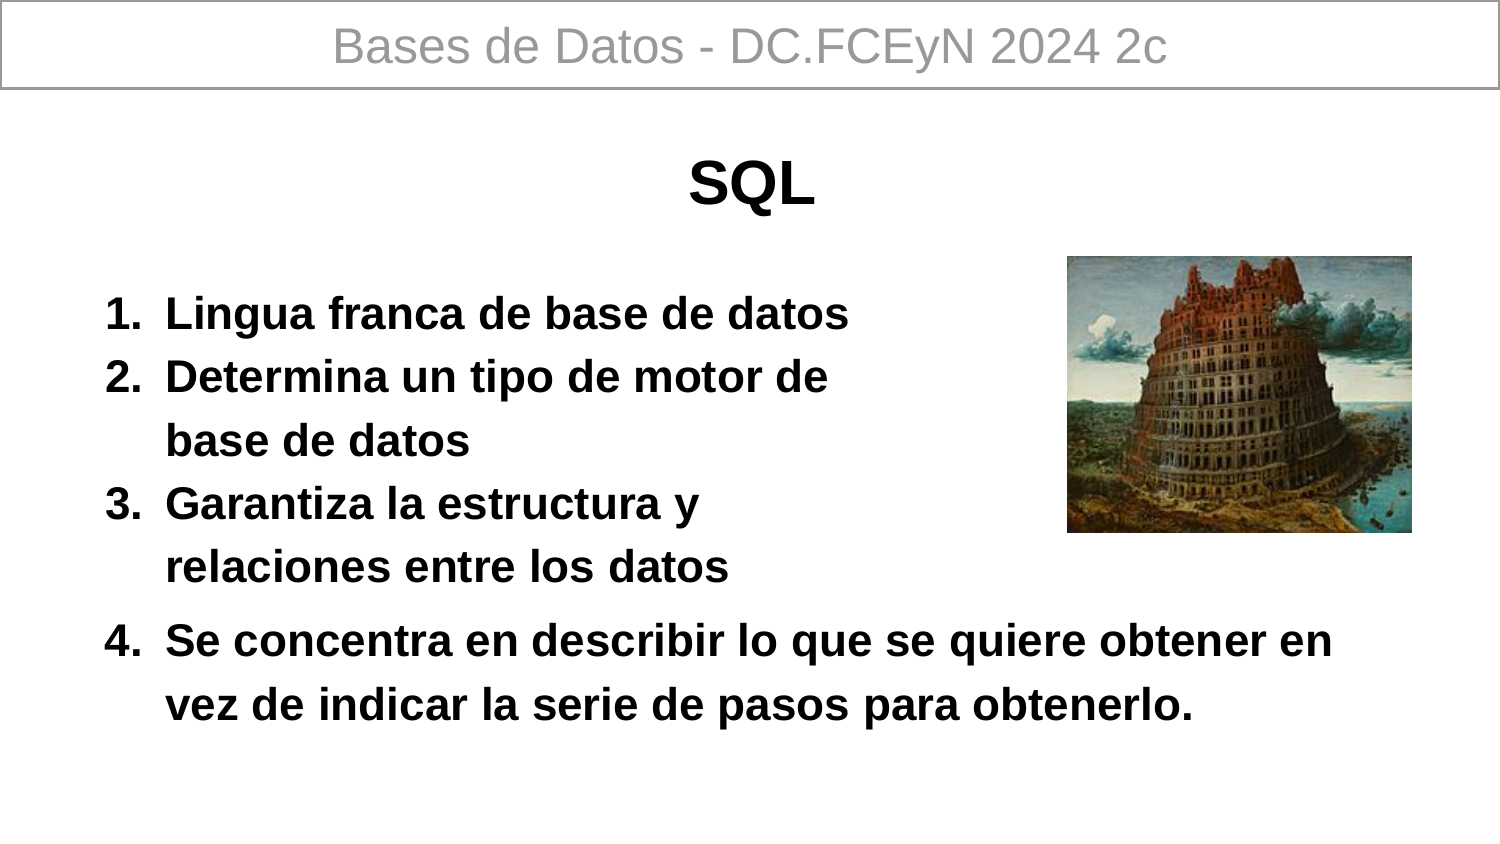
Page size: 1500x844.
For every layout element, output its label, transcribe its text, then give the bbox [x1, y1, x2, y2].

text_box Lingua franca de base de datos Determina un tipo de motor de base de datos Garantiza la estructura y relaciones entre los datos [75, 241, 869, 587]
picture [1067, 256, 1412, 534]
text_box SQL [29, 127, 1475, 242]
title Bases de Datos - DC.FCEyN 2024 2c [0, 0, 1500, 89]
text_box Se concentra en describir lo que se quiere obtener en vez de indicar la serie de pasos para obtenerlo. [75, 587, 1412, 783]
